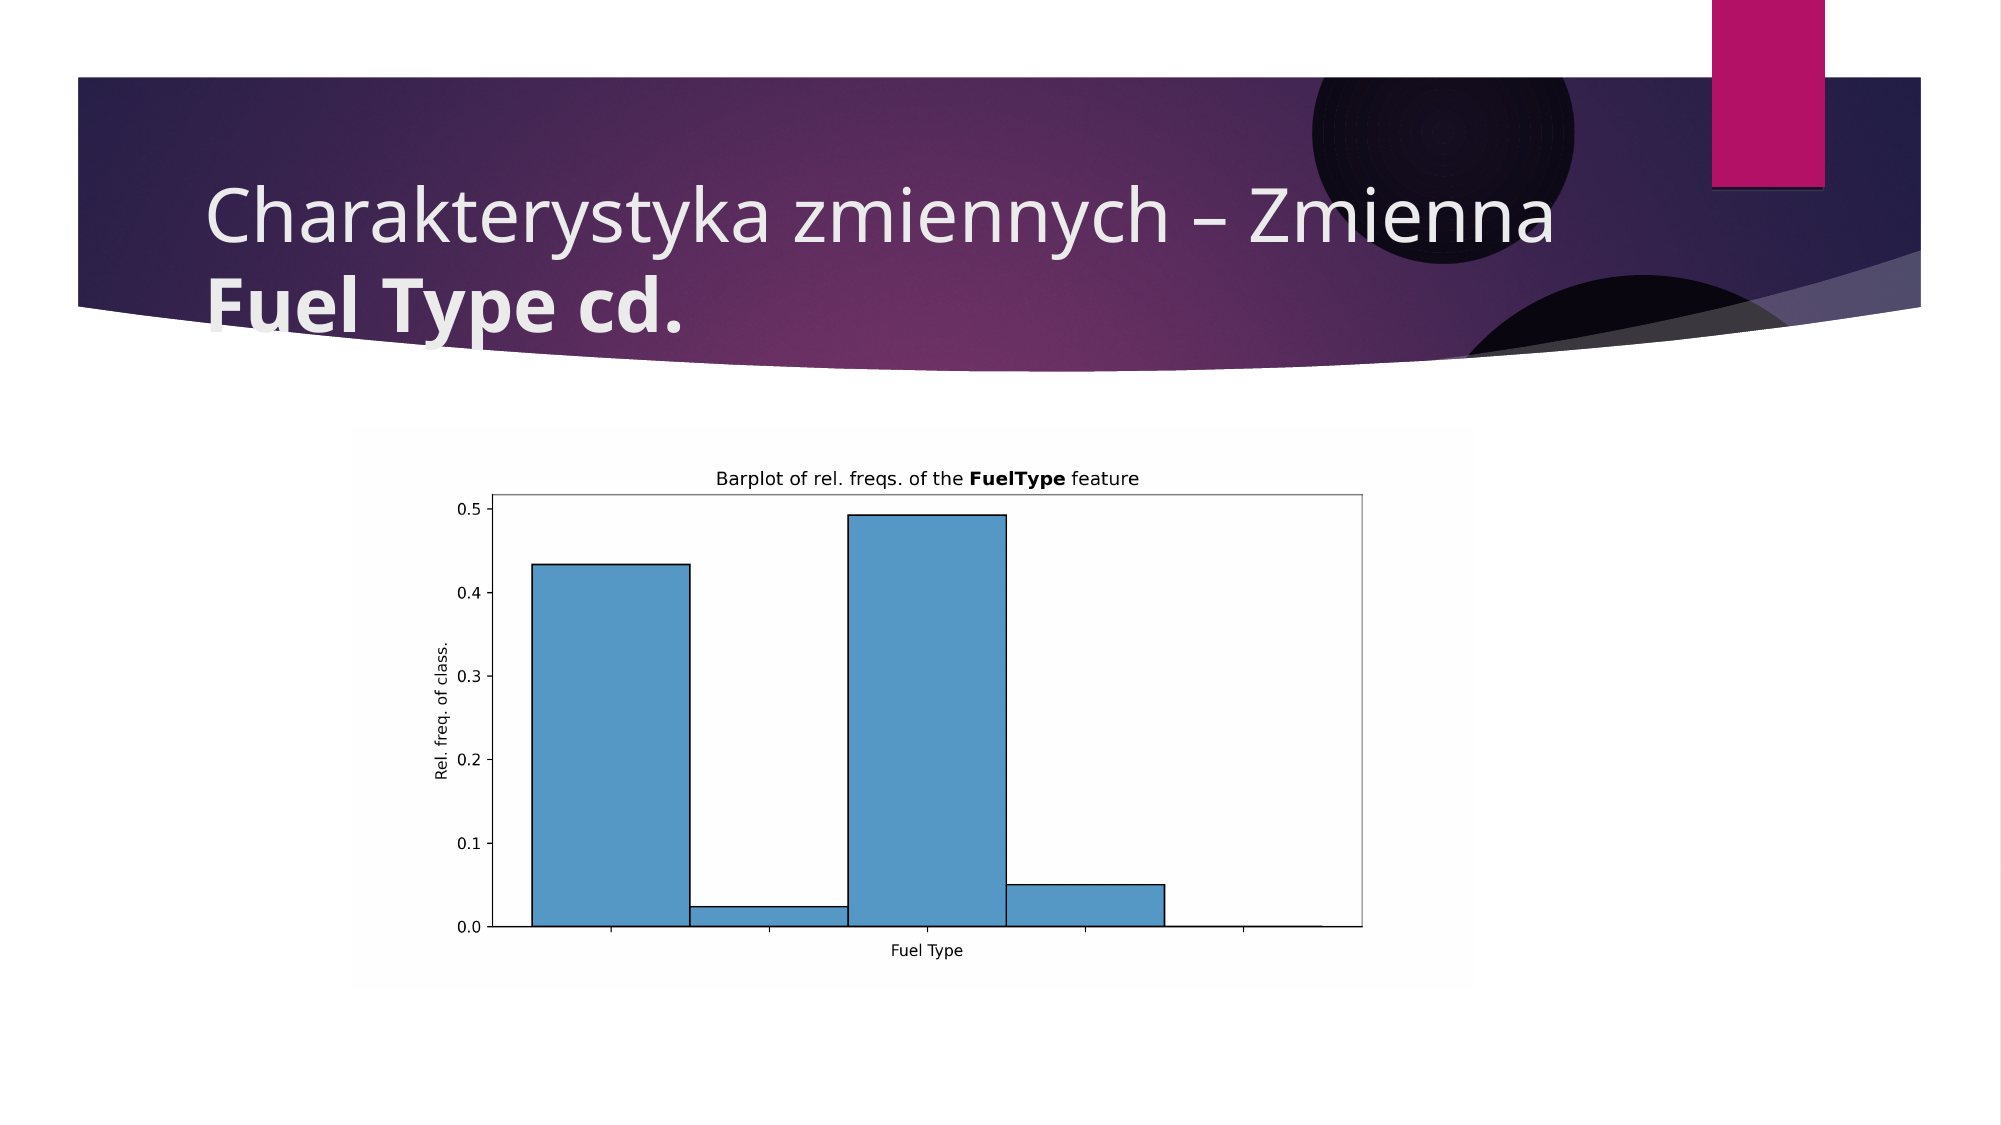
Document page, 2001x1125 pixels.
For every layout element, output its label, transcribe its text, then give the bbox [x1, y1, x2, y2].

title Charakterystyka zmiennych – Zmienna Fuel Type cd. [189, 159, 1627, 276]
picture [352, 427, 1474, 988]
